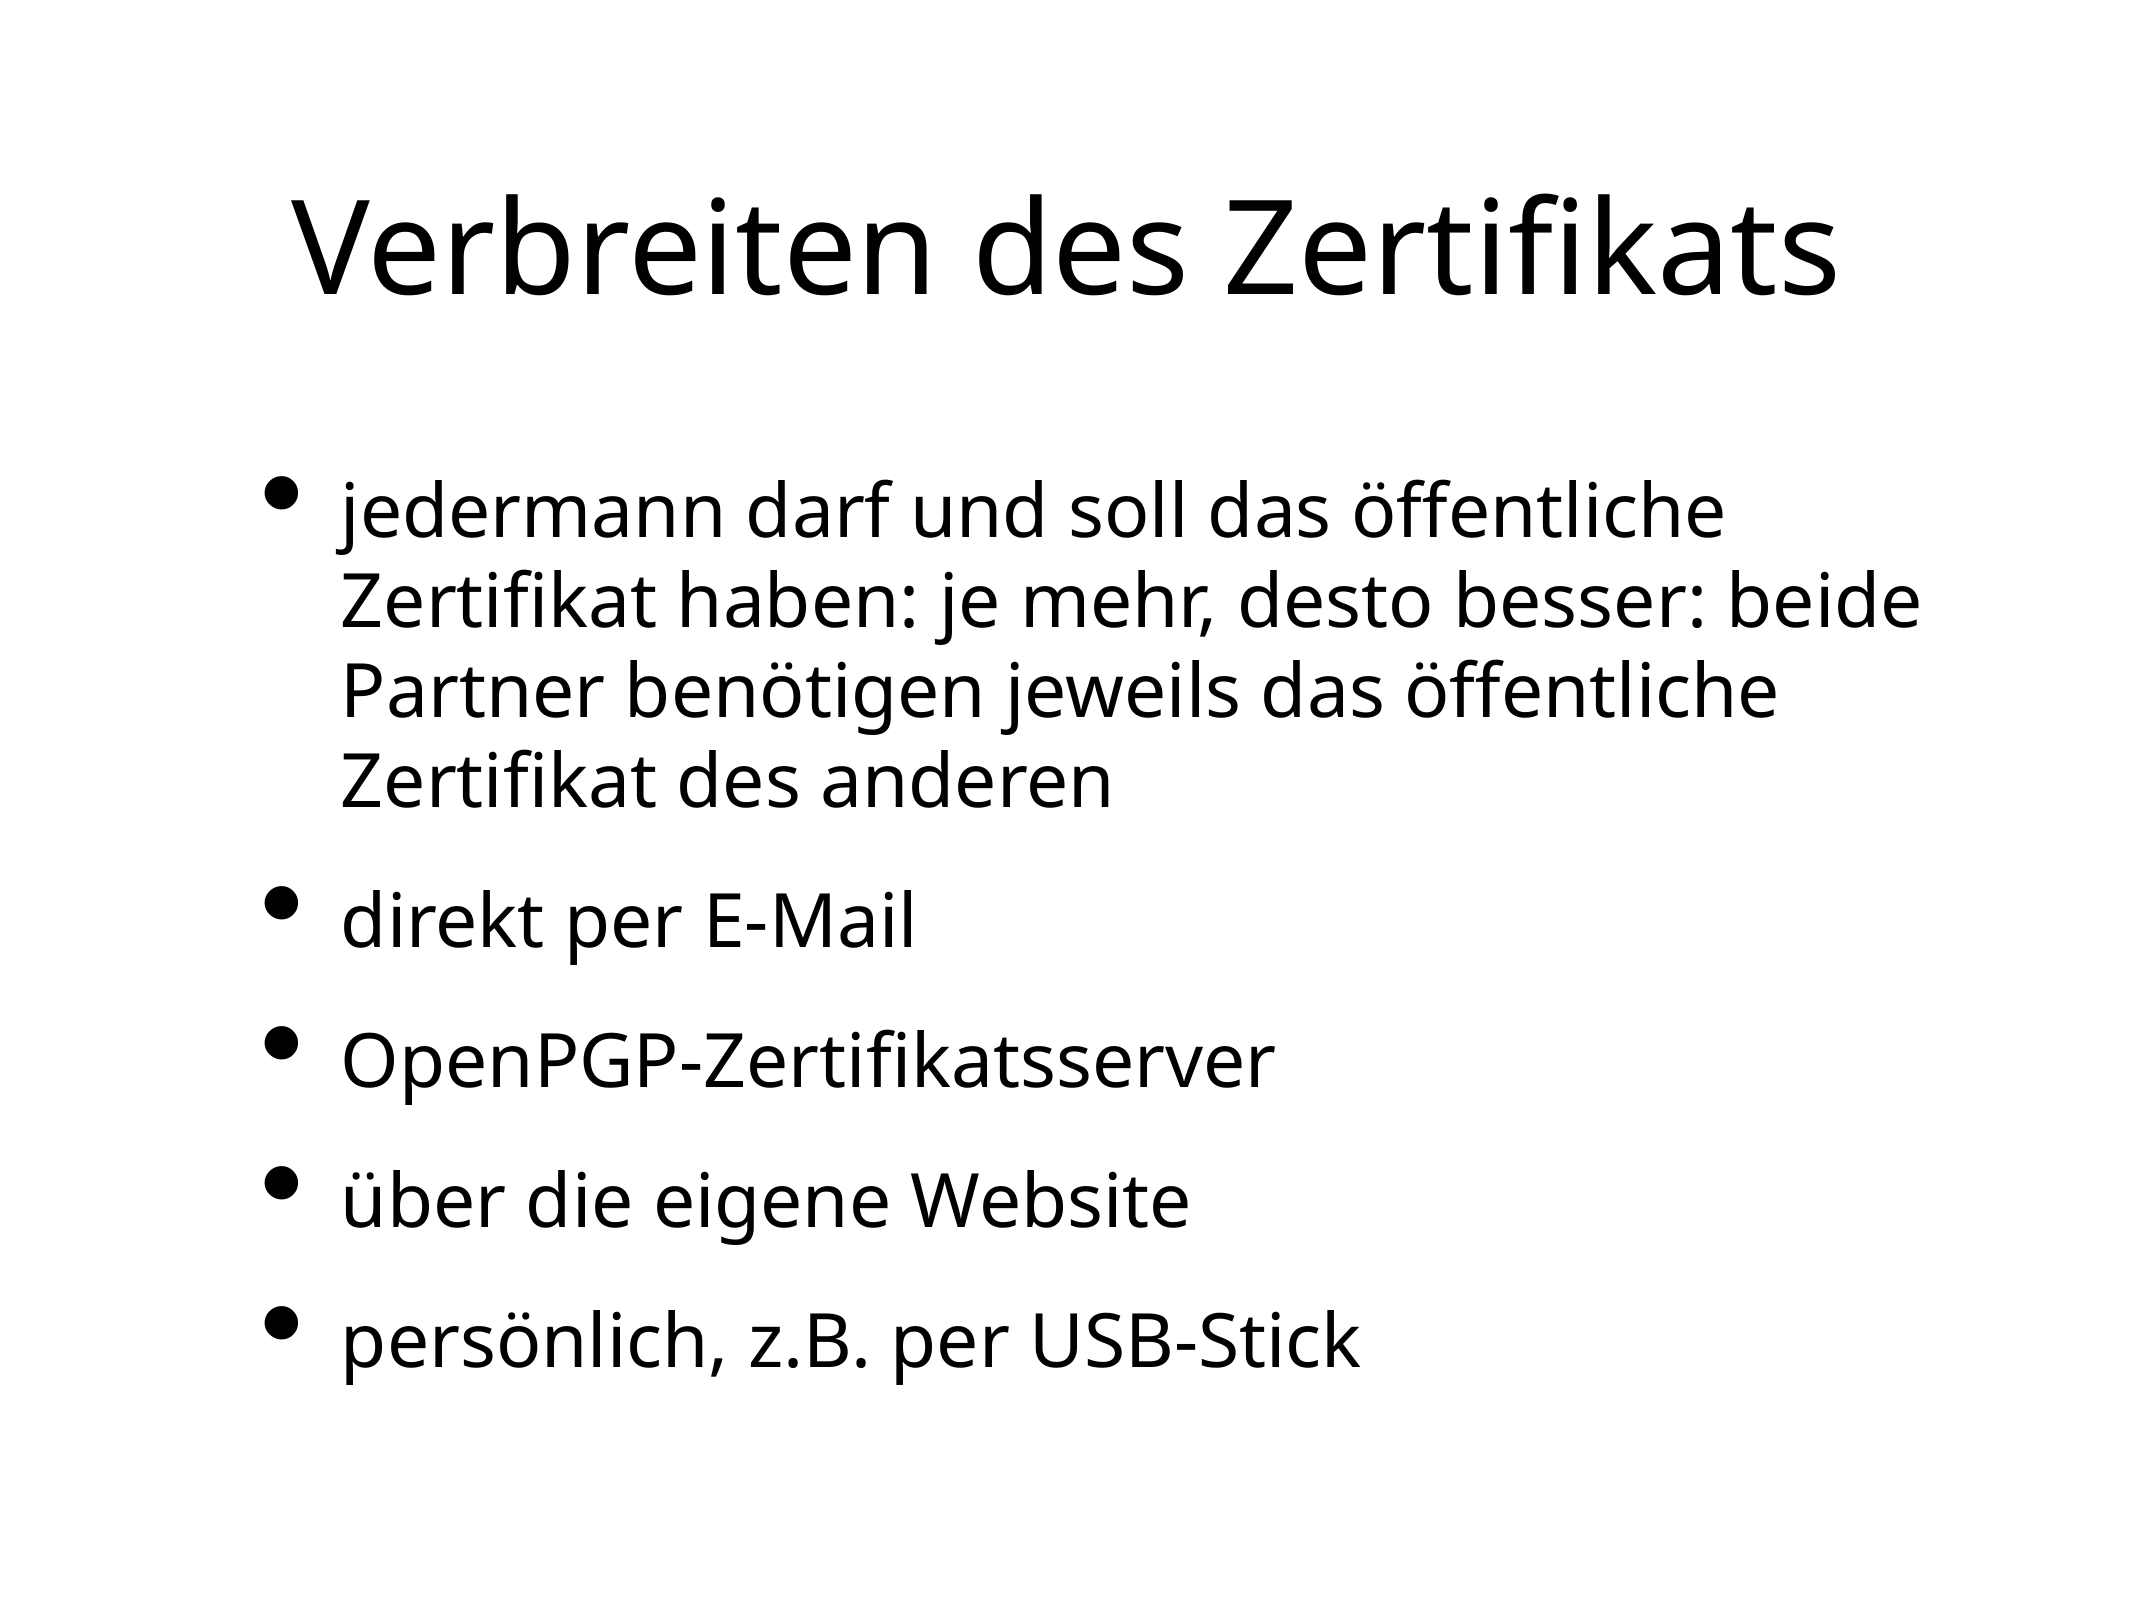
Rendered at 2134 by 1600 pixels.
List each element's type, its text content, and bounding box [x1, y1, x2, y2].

list jedermann darf und soll das öffentliche Zertifikat haben: je mehr, desto besser: beide Partner benötigen jeweils das öffentliche Zertifikat des anderen direkt per E-Mail OpenPGP-Zertifikatsserver über die eigene Website persönlich, z.B. per USB-Stick [208, 454, 1925, 1392]
title Verbreiten des Zertifikats [208, 41, 1925, 442]
